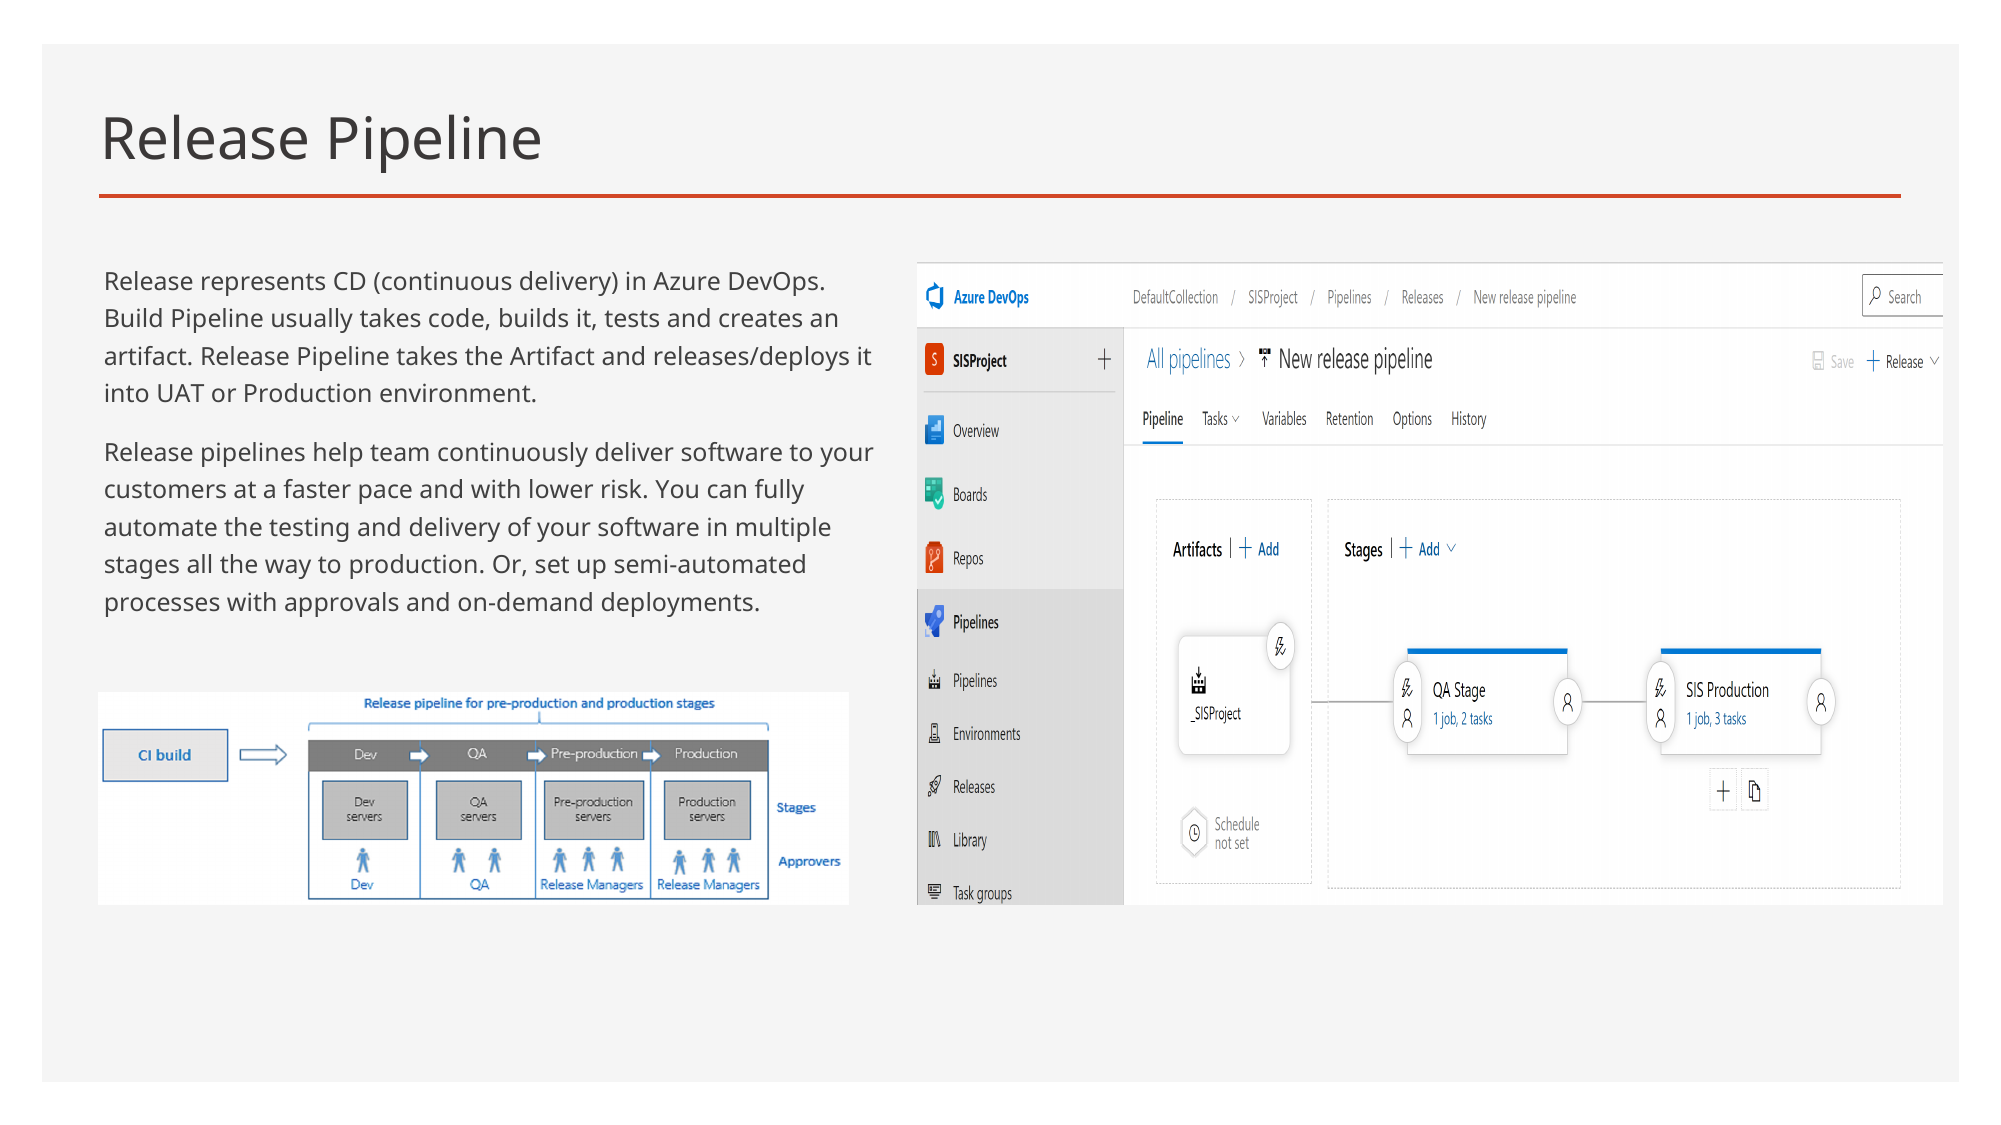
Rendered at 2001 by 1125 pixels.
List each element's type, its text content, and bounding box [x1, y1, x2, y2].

title Release Pipeline [85, 73, 1214, 179]
picture [98, 692, 849, 905]
picture [917, 260, 1943, 905]
text_box Release represents CD (continuous delivery) in Azure DevOps. Build Pipeline usually takes code, builds it, tests and creates an artifact. Release Pipeline takes the Artifact and releases/deploys it into UAT or Production environment. Release pipelines help team continuously deliver software to your customers at a faster pace and with lower risk. You can fully automate the testing and delivery of your software in multiple stages all the way to production. Or, set up semi-automated processes with approvals and on-demand deployments. [88, 250, 909, 1066]
